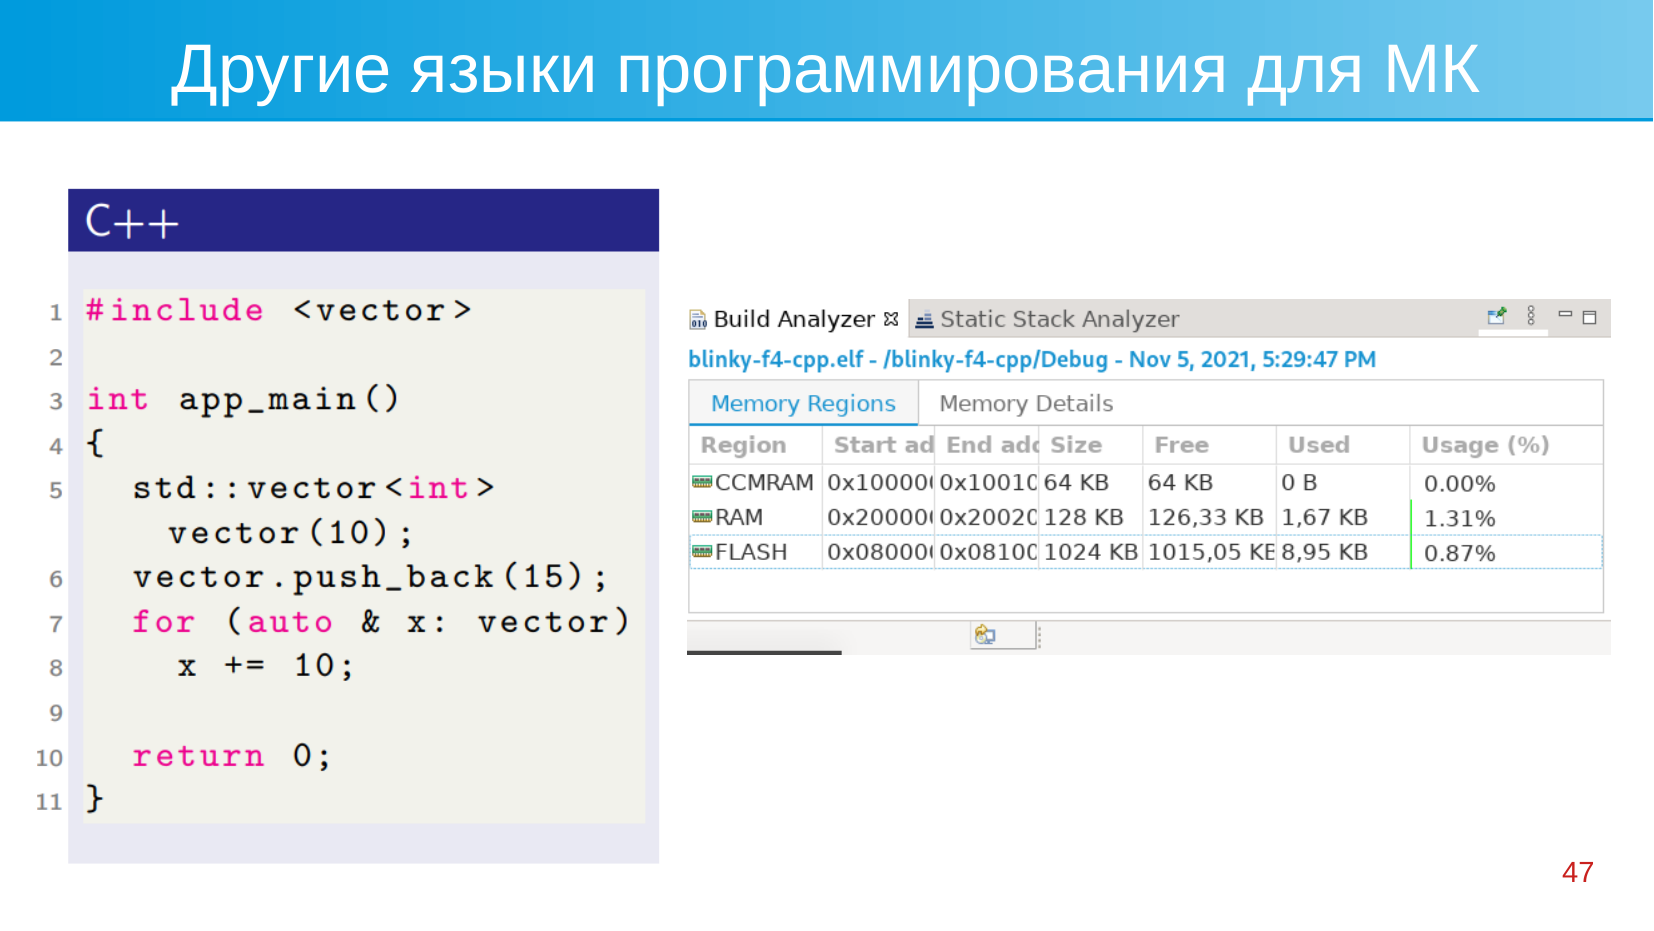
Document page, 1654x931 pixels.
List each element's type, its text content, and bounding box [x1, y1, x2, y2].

picture [37, 154, 1611, 901]
title Другие языки программирования для МК [59, 29, 1595, 108]
